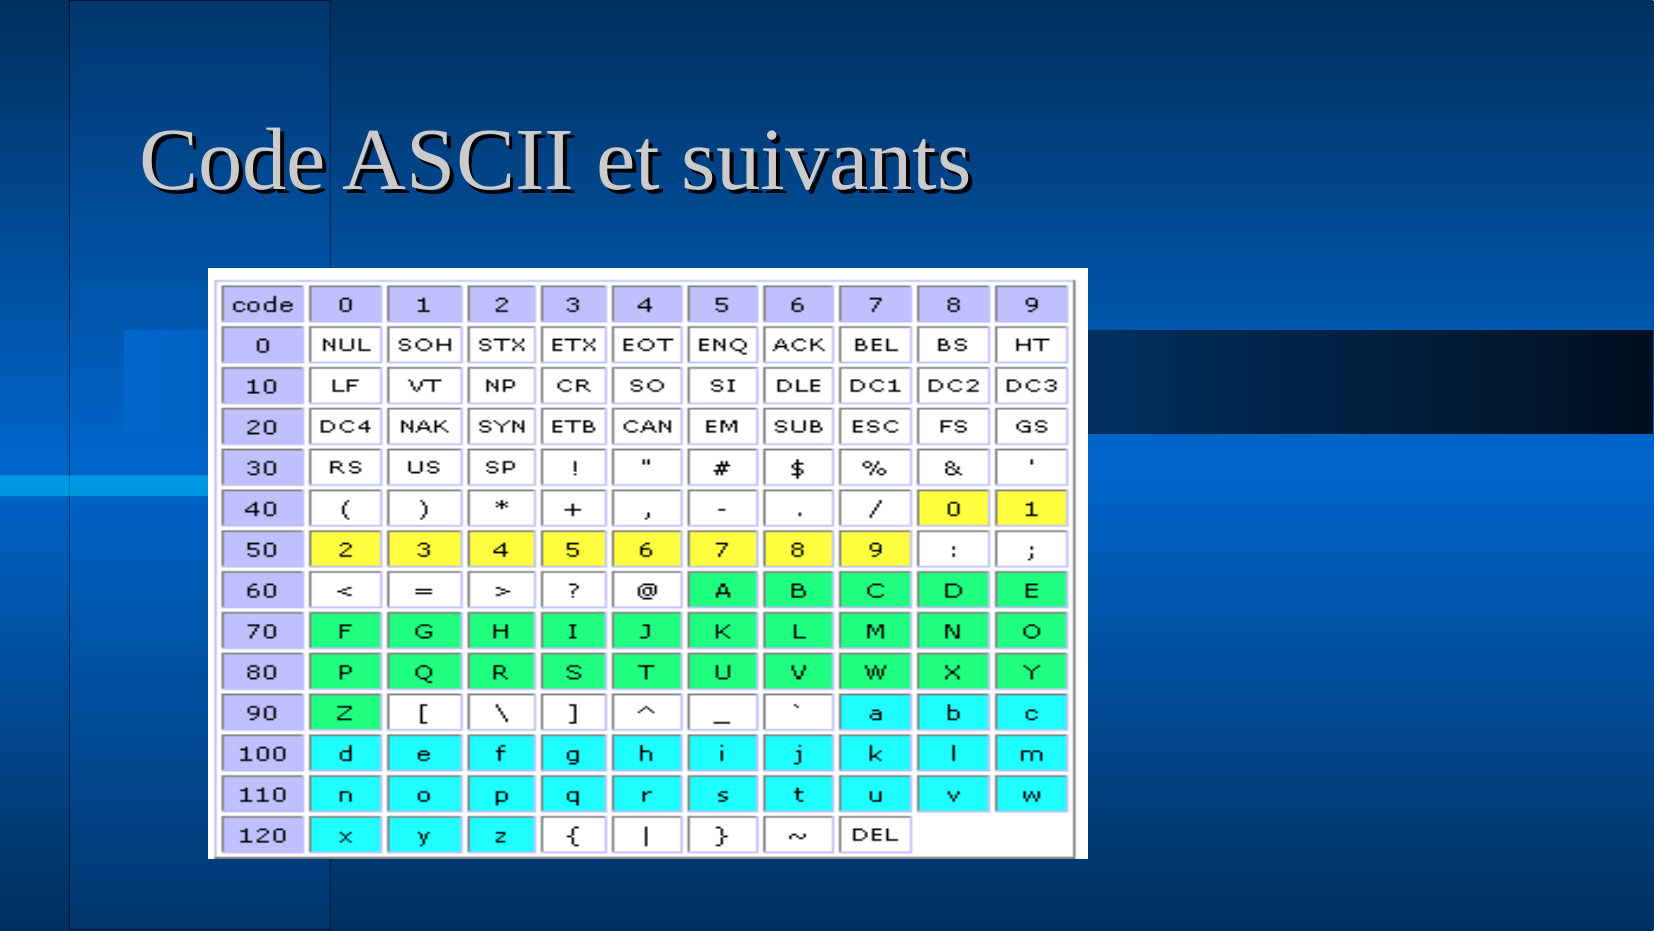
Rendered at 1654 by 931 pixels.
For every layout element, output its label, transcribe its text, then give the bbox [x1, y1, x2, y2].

picture [208, 268, 1088, 859]
title Code ASCII et suivants [124, 62, 1530, 258]
